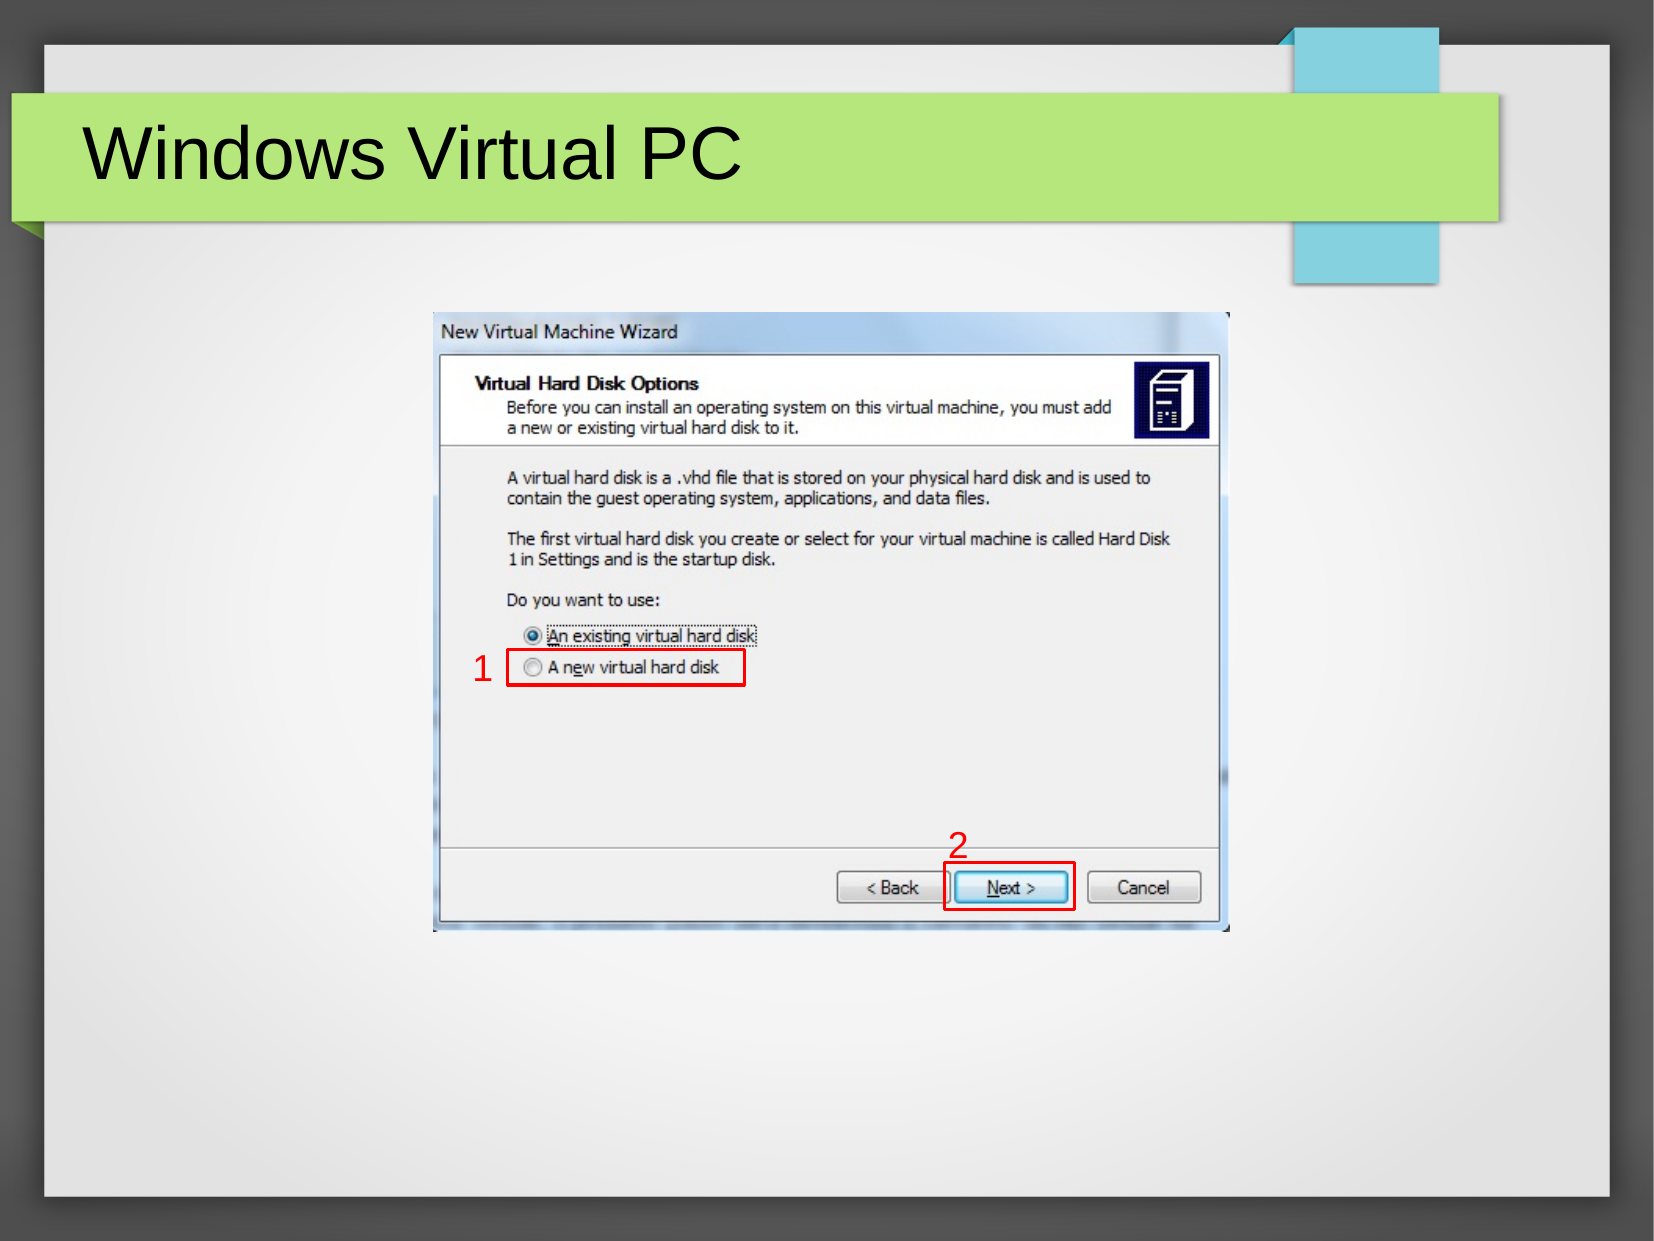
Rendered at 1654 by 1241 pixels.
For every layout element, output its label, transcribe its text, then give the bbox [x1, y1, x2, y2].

text_box 2 [933, 817, 984, 875]
picture [0, 0, 1654, 1241]
text_box 1 [457, 640, 508, 697]
title Windows Virtual PC [82, 94, 1264, 213]
